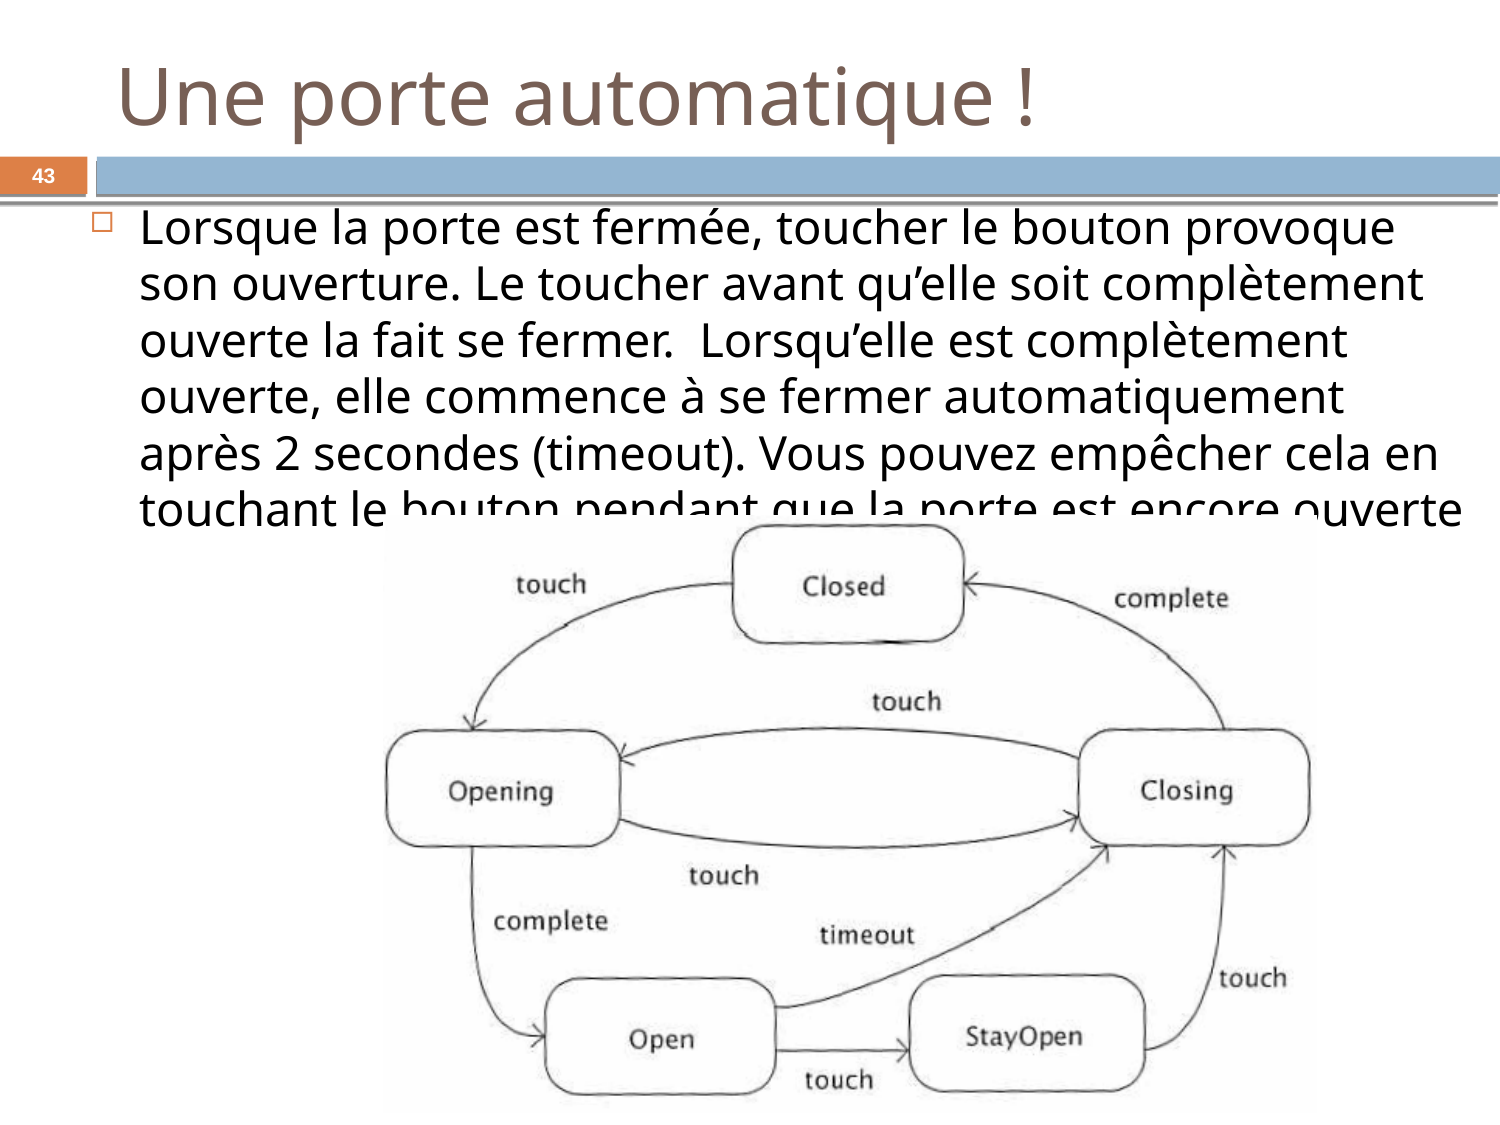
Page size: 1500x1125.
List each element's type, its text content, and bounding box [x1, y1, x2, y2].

picture [383, 515, 1317, 1113]
title Une porte automatique ! [100, 37, 1438, 149]
list Lorsque la porte est fermée, toucher le bouton provoque son ouverture. Le toucher avant qu’elle soit complètement ouverte la fait se fermer. Lorsqu’elle est complètement ouverte, elle commence à se fermer automatiquement après 2 secondes (timeout). Vous pouvez empêcher cela en touchant le bouton pendant que la porte est encore ouverte [75, 190, 1483, 551]
slide_number <numéro> [0, 155, 88, 196]
